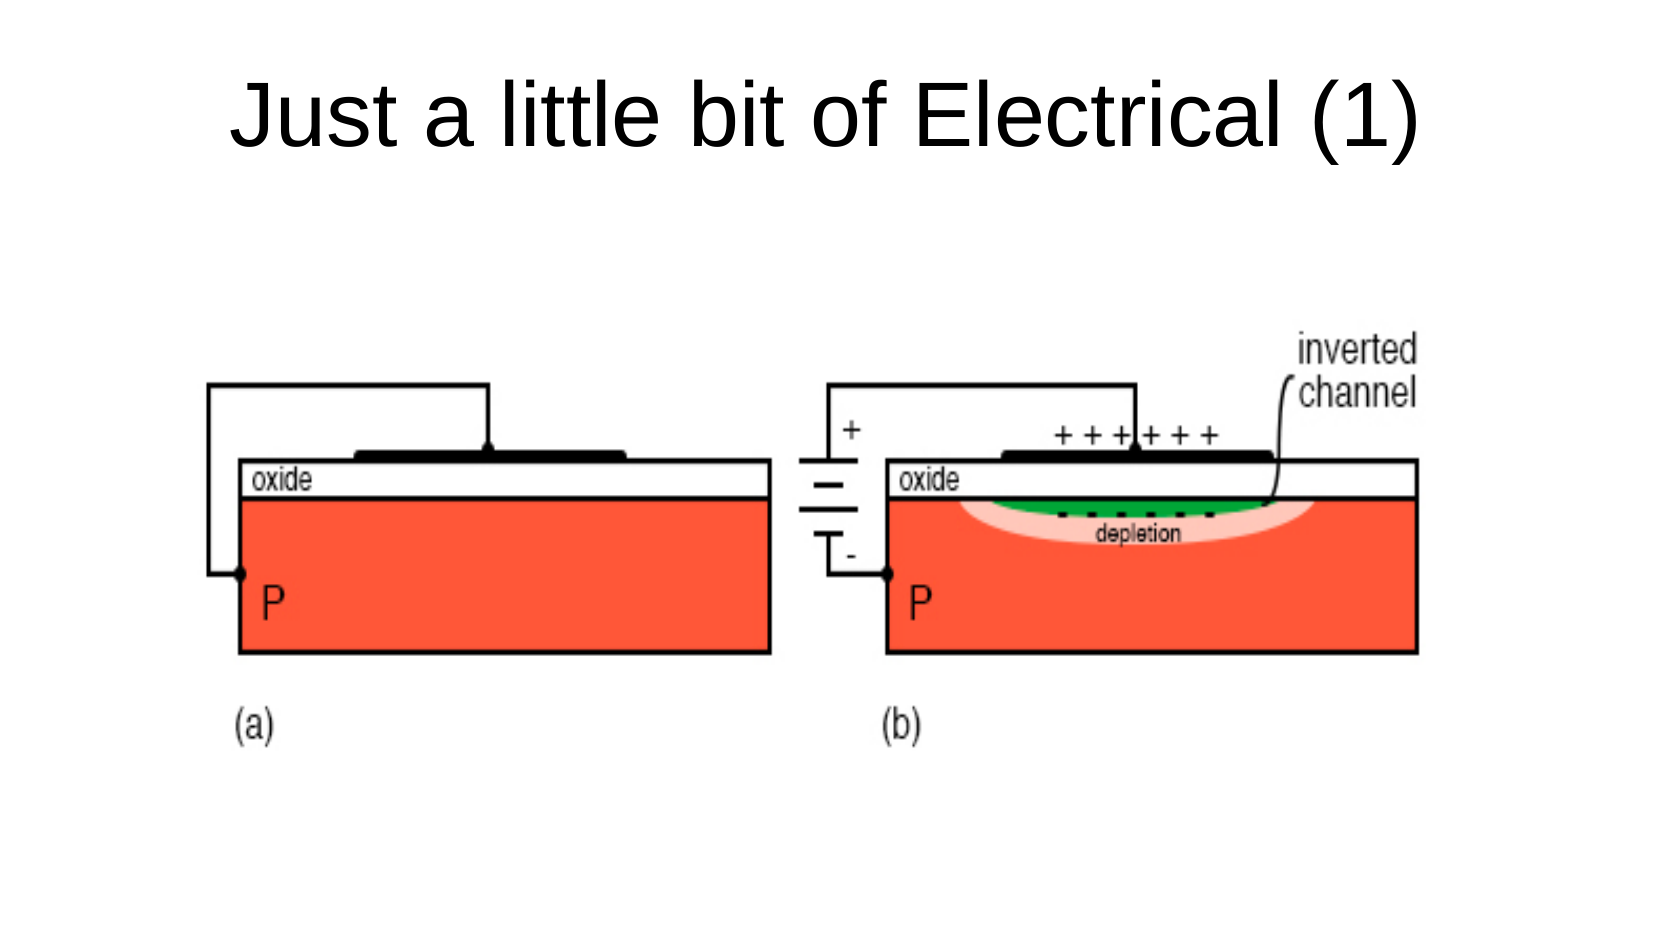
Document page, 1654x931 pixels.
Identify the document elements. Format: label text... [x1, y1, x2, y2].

picture [165, 254, 1470, 781]
title Just a little bit of Electrical (1) [82, 37, 1571, 193]
